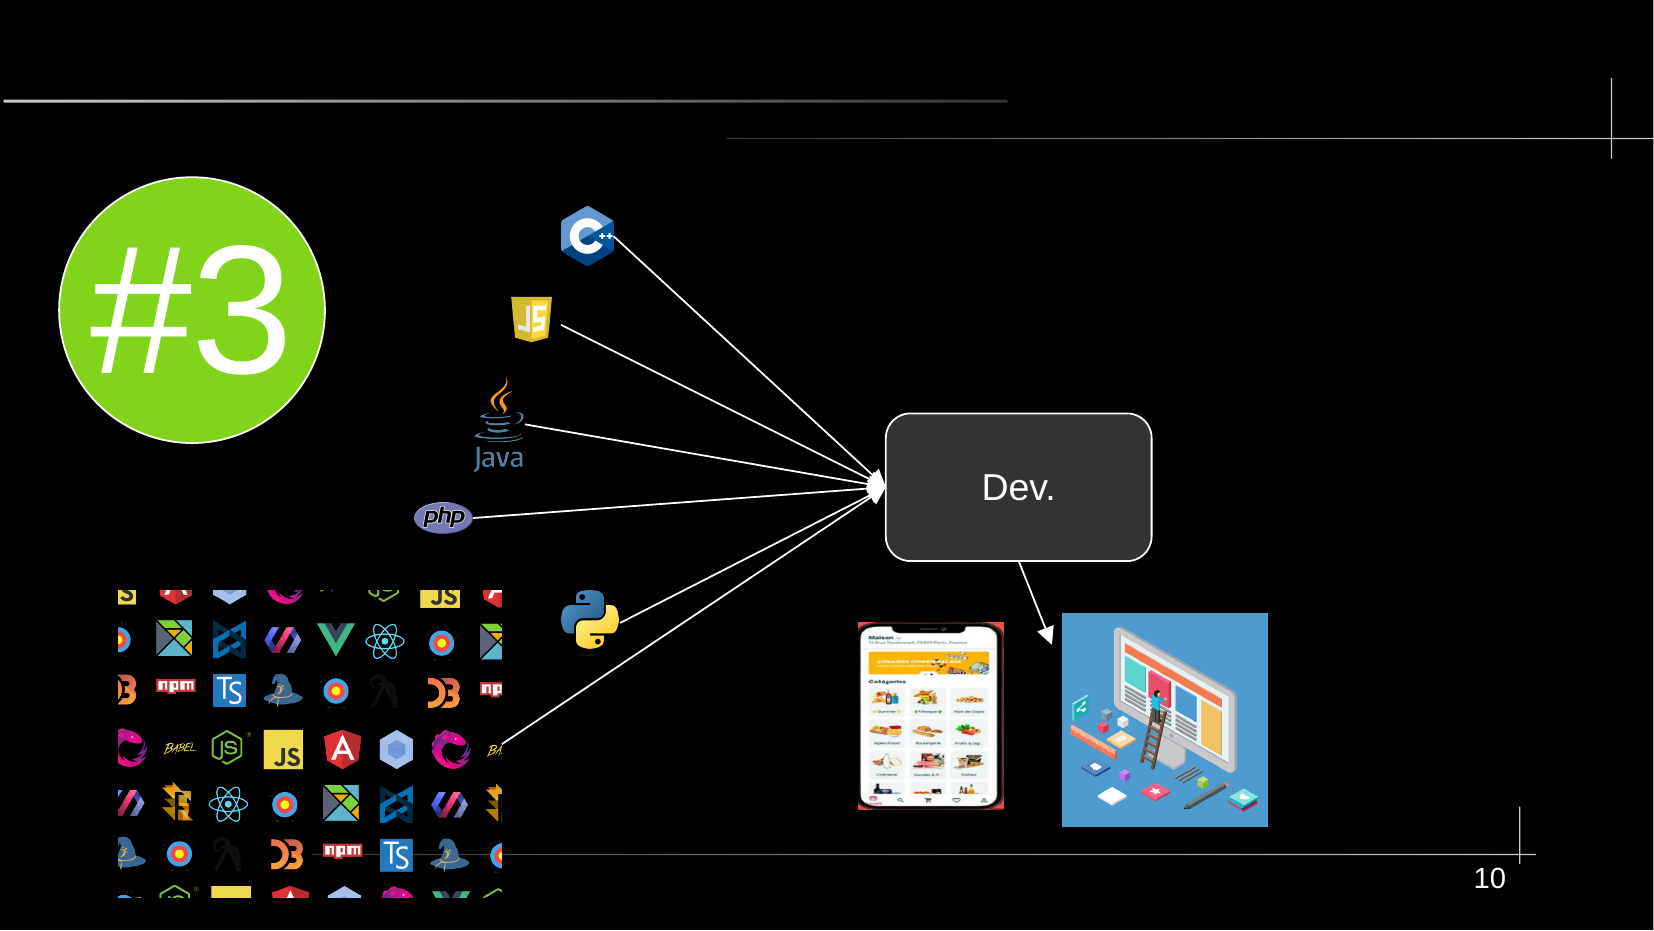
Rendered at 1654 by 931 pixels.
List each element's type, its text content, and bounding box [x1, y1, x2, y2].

picture [501, 295, 562, 355]
picture [472, 376, 526, 473]
picture [561, 206, 614, 266]
picture [561, 590, 621, 656]
text_box #3 [59, 177, 325, 444]
picture [118, 590, 502, 898]
picture [1062, 613, 1268, 827]
picture [413, 501, 474, 535]
text_box Dev. [885, 413, 1152, 562]
picture [858, 622, 1004, 810]
